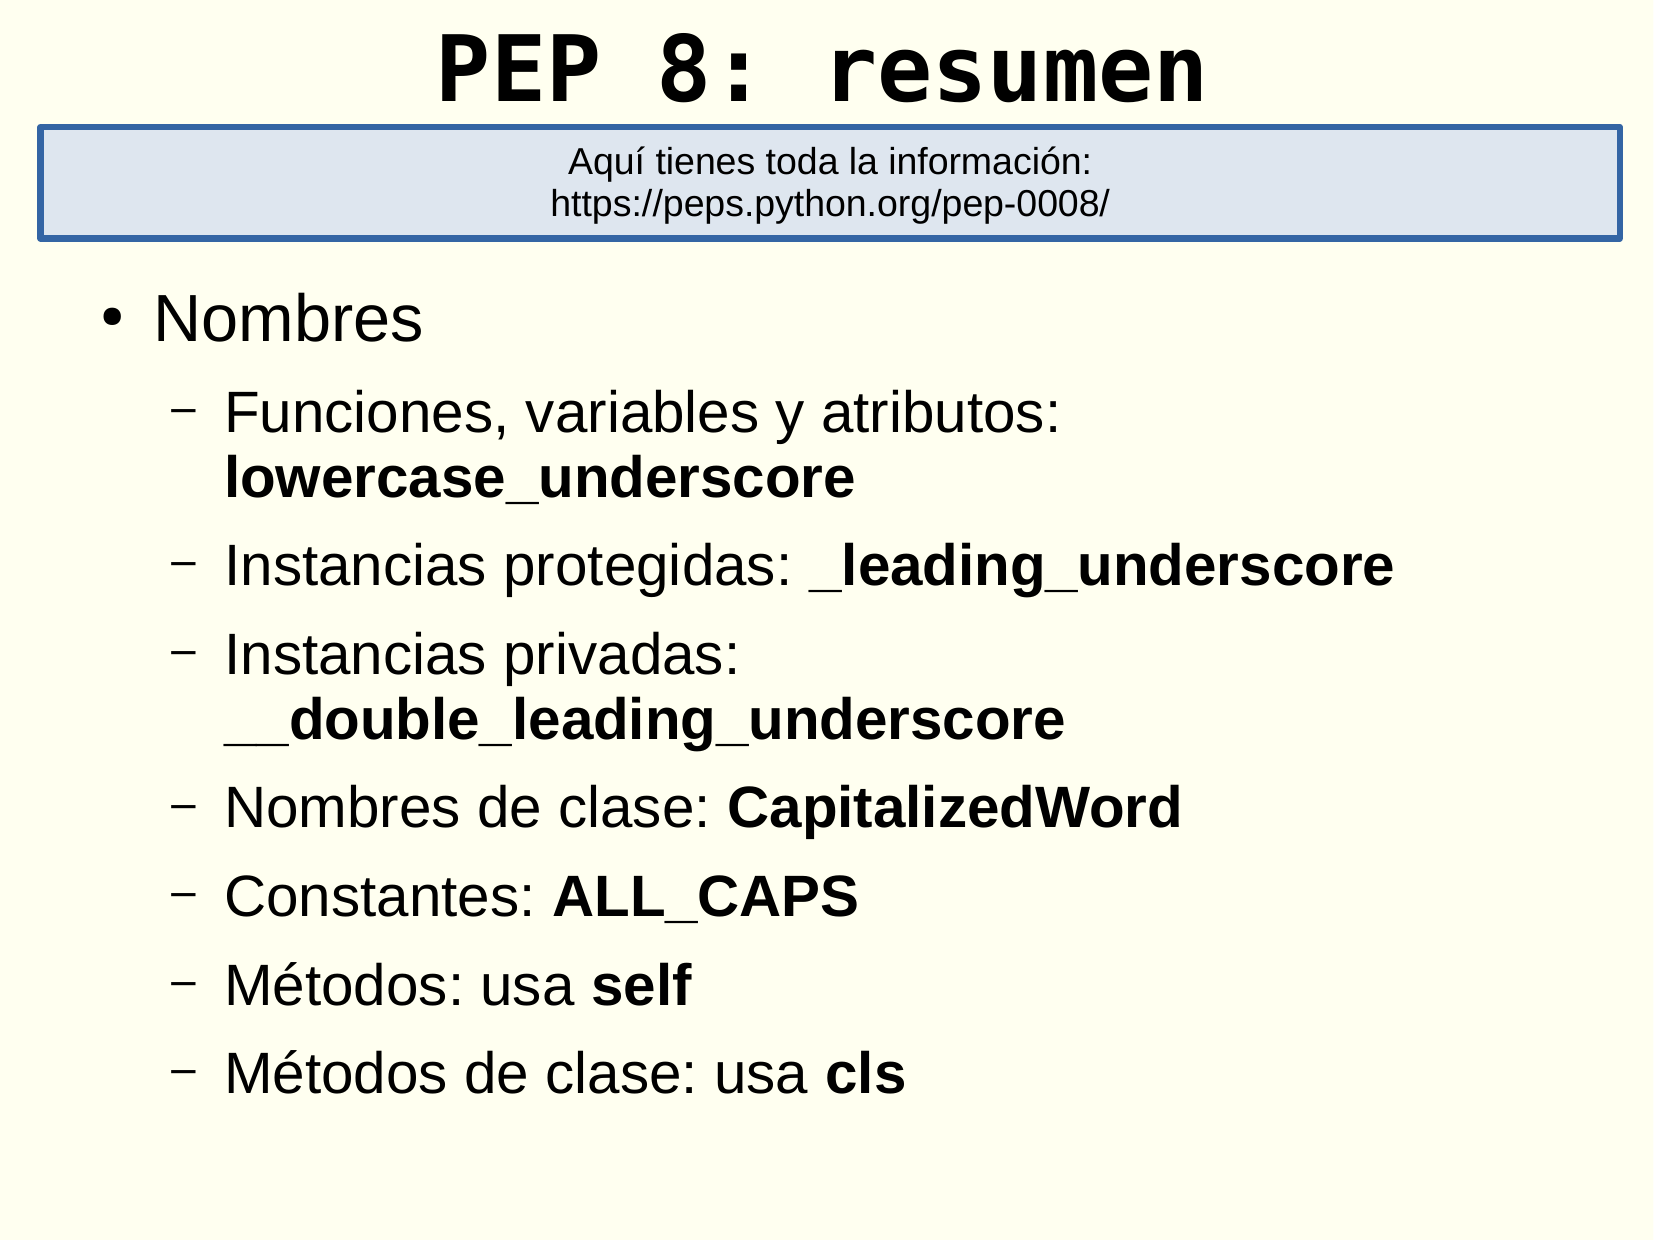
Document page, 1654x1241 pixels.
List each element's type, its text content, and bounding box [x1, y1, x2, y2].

text_box Aquí tienes toda la información: https://peps.python.org/pep-0008/ [40, 127, 1620, 239]
title PEP 8: resumen [78, 5, 1567, 127]
list Nombres Funciones, variables y atributos: lowercase_underscore Instancias protegidas: _leading_underscore Instancias privadas: __double_leading_underscore Nombres de clase: CapitalizedWord Constantes: ALL_CAPS Métodos: usa self Métodos de clase: usa cls [82, 280, 1582, 1161]
